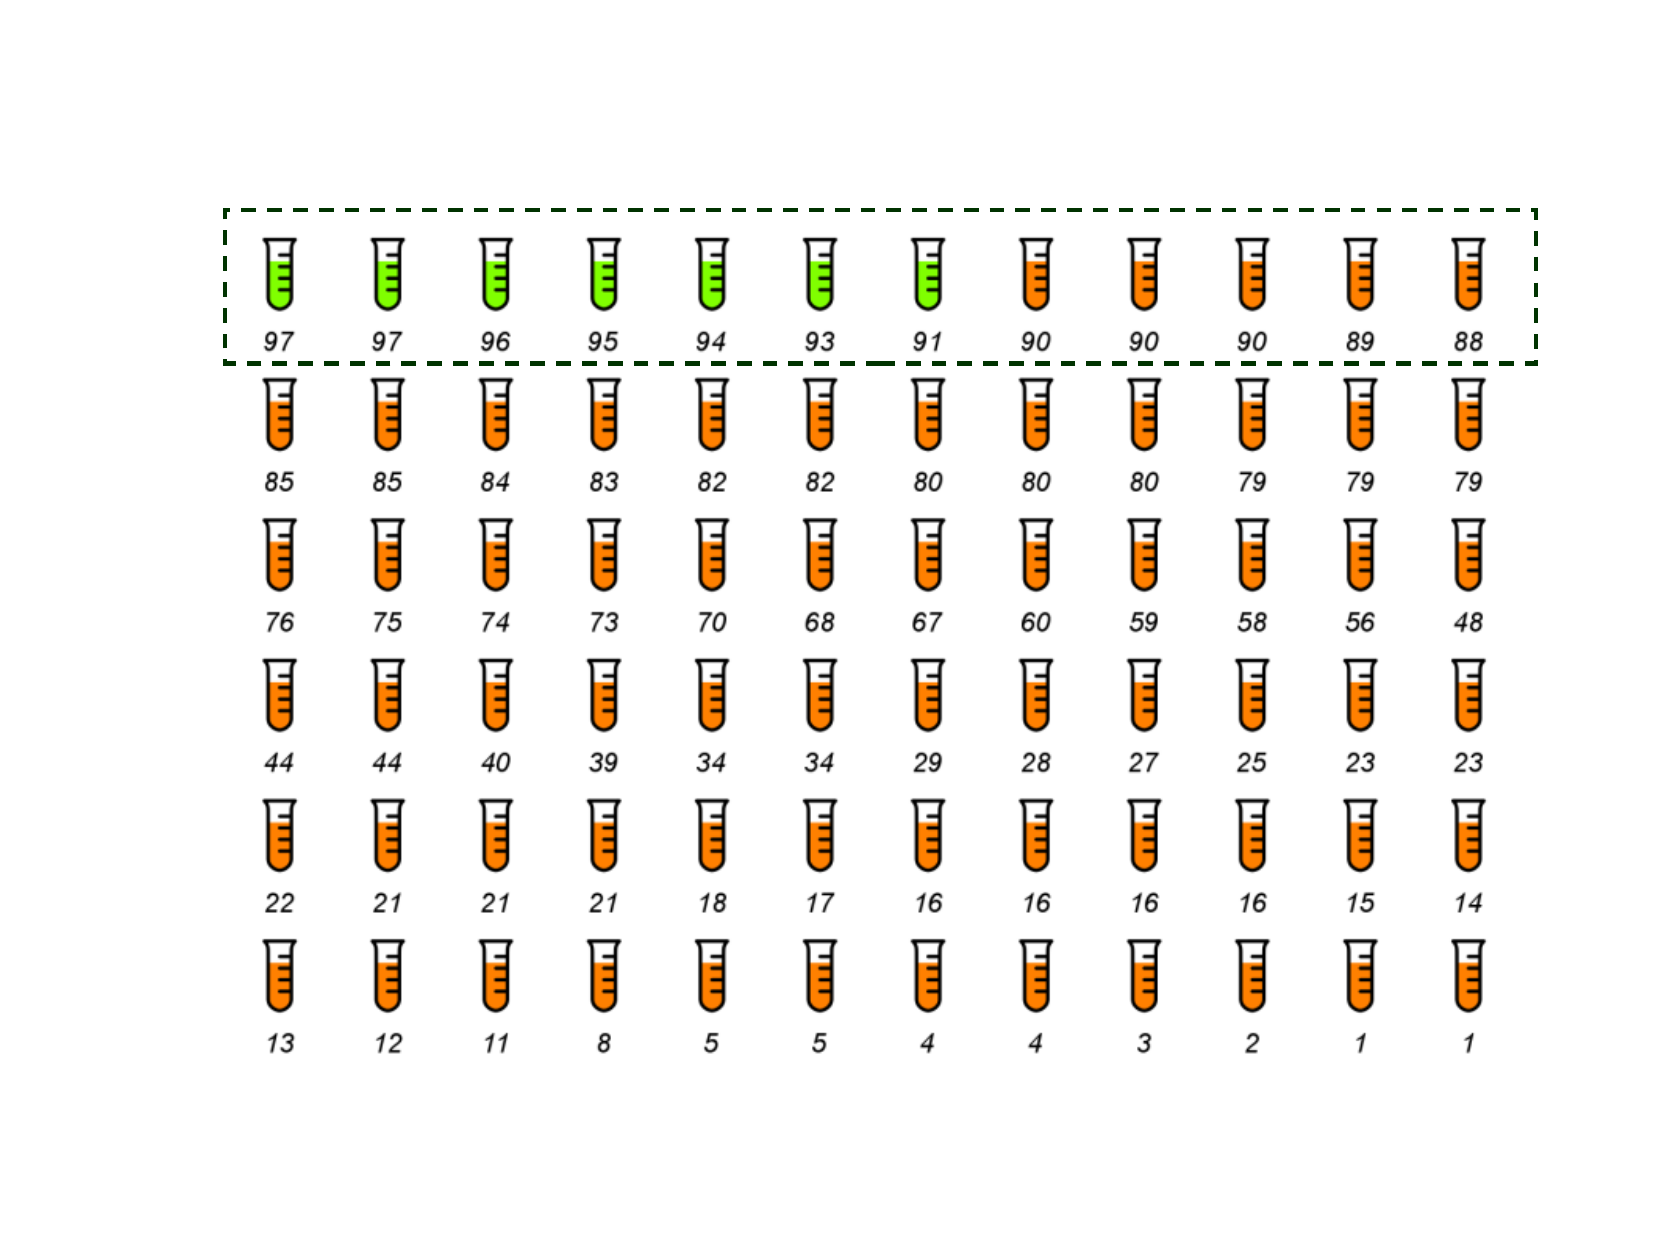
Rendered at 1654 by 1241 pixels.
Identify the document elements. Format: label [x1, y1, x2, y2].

picture [225, 221, 1522, 1063]
